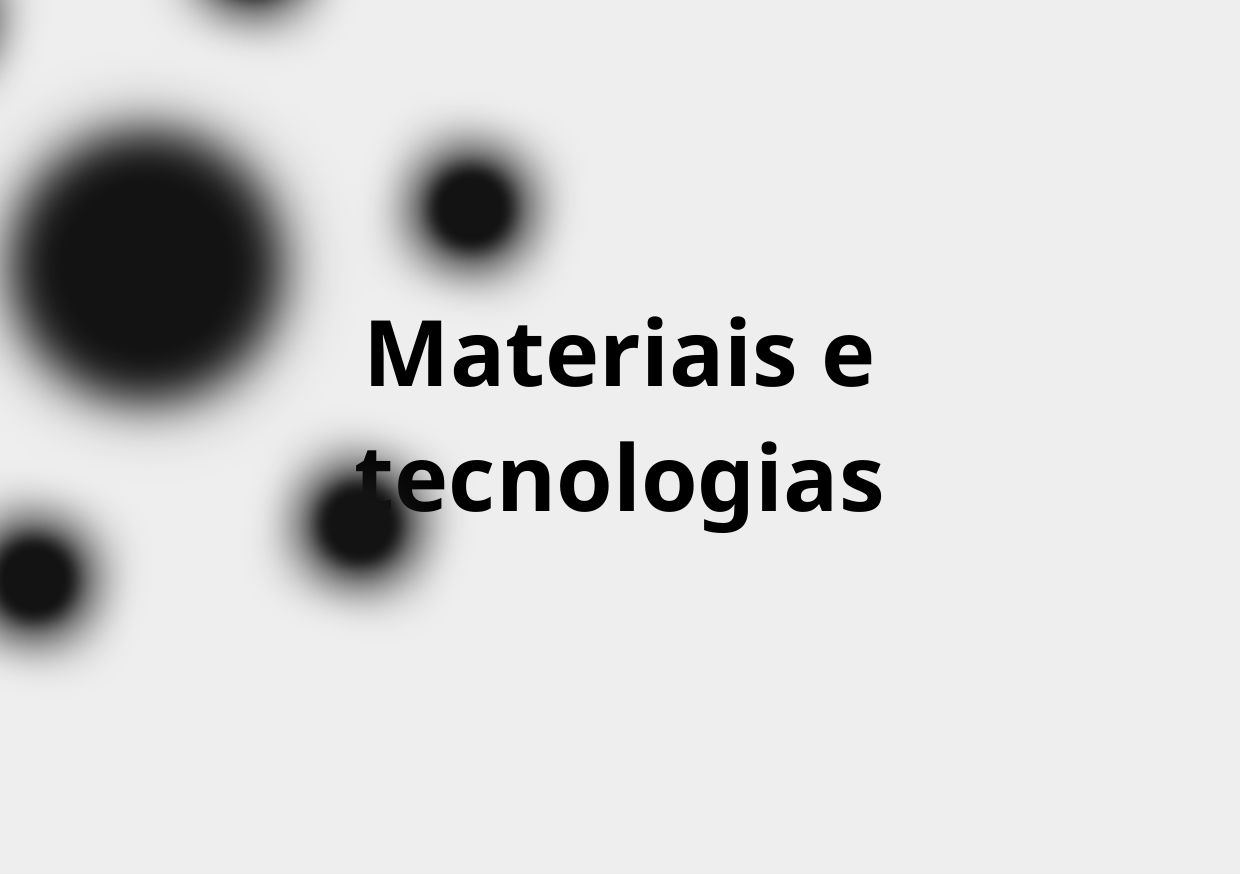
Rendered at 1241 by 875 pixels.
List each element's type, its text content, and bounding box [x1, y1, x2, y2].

picture [0, 0, 591, 700]
title Materiais e tecnologias [591, 317, 1099, 510]
